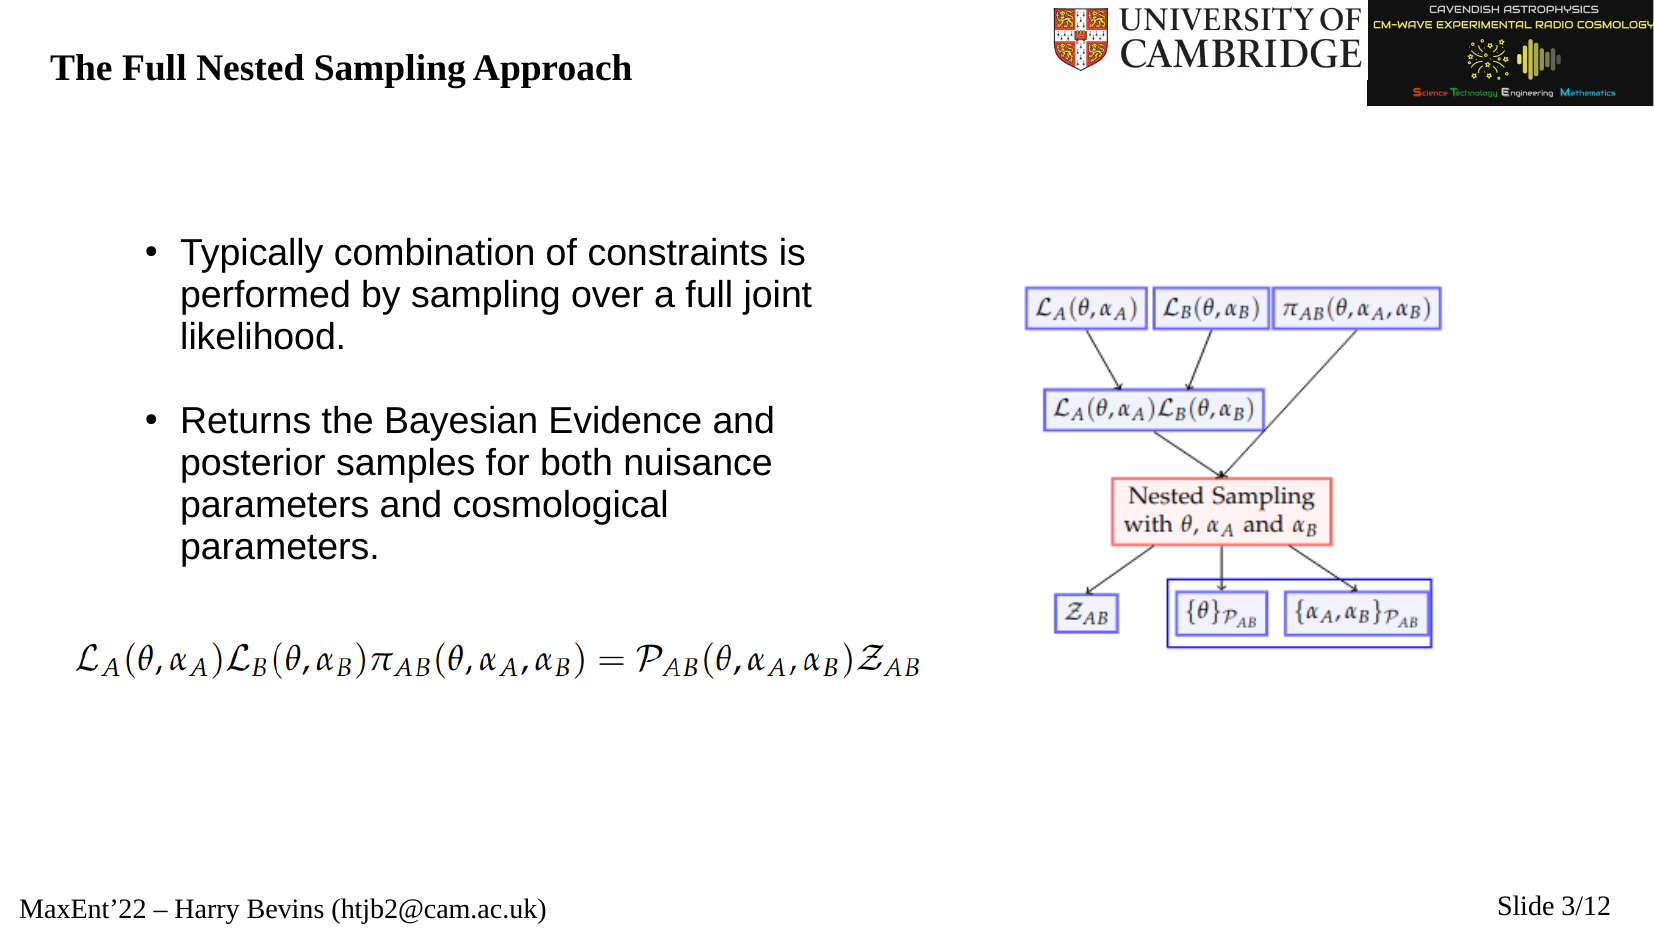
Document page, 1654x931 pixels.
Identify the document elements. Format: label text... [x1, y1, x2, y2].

text_box Slide 3/12 [1482, 880, 1636, 931]
text_box MaxEnt’22 – Harry Bevins (htjb2@cam.ac.uk) [4, 883, 1169, 931]
picture [998, 259, 1461, 656]
text_box The Full Nested Sampling Approach [35, 35, 898, 92]
picture [70, 627, 922, 691]
text_box Typically combination of constraints is performed by sampling over a full joint likelihood. Returns the Bayesian Evidence and posterior samples for both nuisance parameters and cosmological parameters. [129, 224, 851, 576]
picture [1050, 0, 1654, 107]
